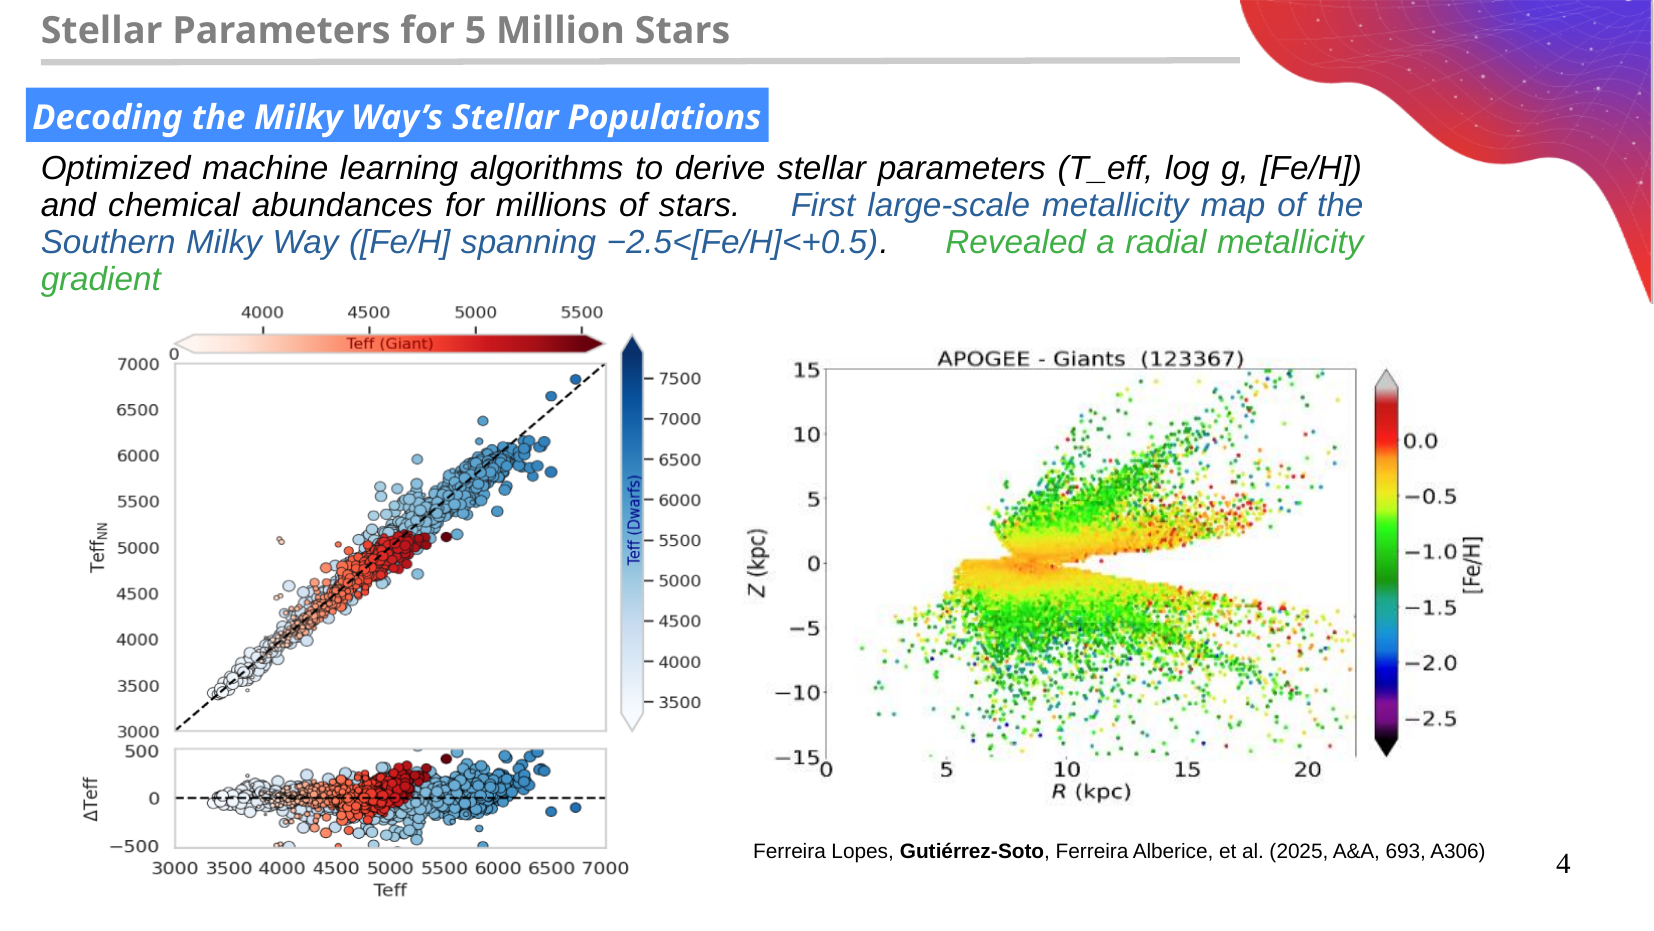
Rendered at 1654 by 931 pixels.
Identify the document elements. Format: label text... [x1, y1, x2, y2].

text_box Stellar Parameters for 5 Million Stars [26, 0, 891, 135]
text_box Ferreira Lopes, Gutiérrez-Soto, Ferreira Alberice, et al. (2025, A&A, 693, A306) [738, 832, 1654, 913]
picture [1240, 0, 1654, 304]
picture [743, 314, 1491, 809]
text_box Decoding the Milky Way’s Stellar Populations [25, 87, 769, 142]
text_box Optimized machine learning algorithms to derive stellar parameters (T_eff, log g, [Fe/H]) and chemical abundances for millions of stars. 🌟 First large-scale metallicity map of the Southern Milky Way ([Fe/H] spanning −2.5<[Fe/H]<+0.5). 🌌 Revealed a radial metallicity gradient [26, 141, 1380, 305]
picture [75, 300, 726, 912]
